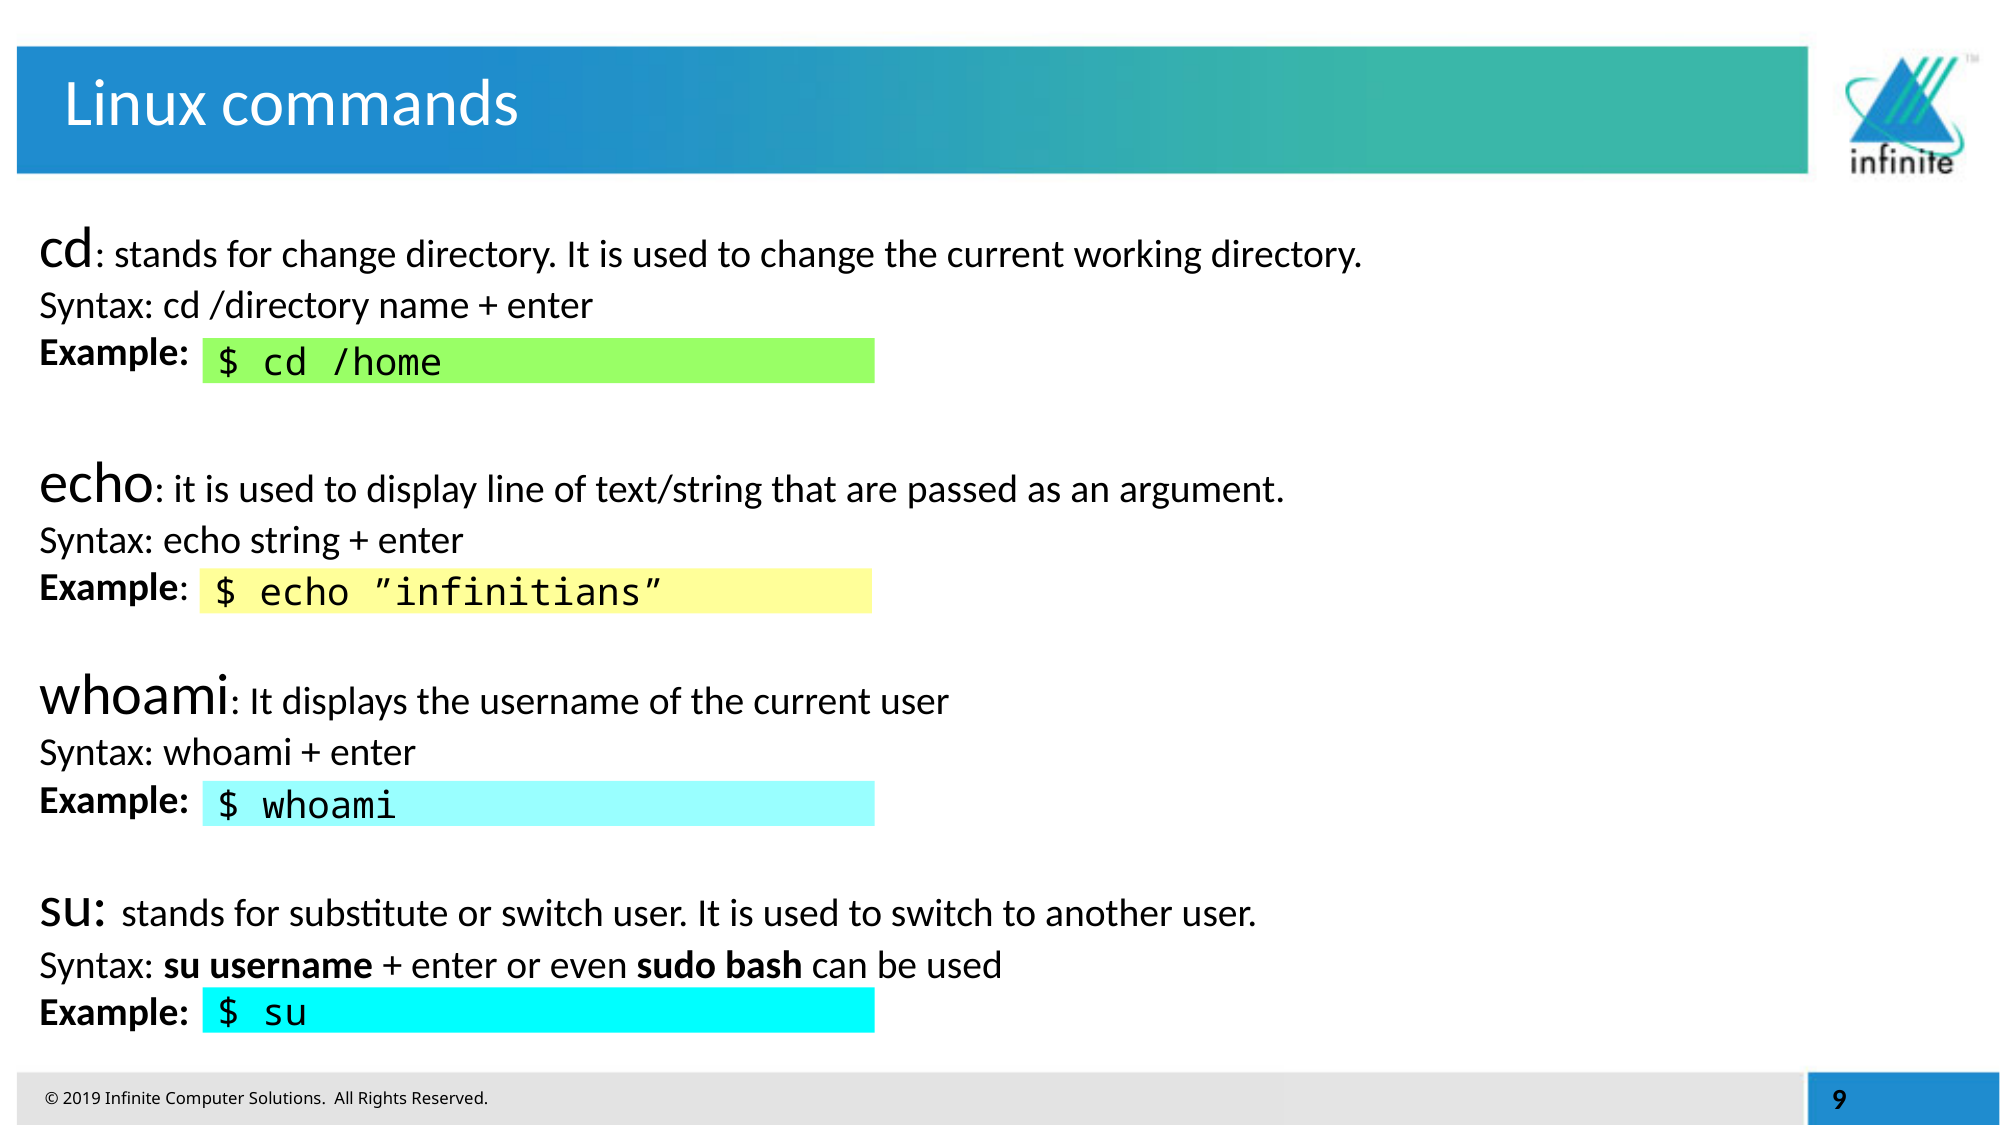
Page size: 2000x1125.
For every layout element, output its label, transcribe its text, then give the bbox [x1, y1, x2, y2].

slide_number <number> [1662, 1073, 2000, 1125]
title Linux commands [49, 51, 1913, 182]
text_box $ su [202, 987, 875, 1033]
text_box $ echo ”infinitians” [199, 568, 872, 614]
text_box cd: stands for change directory. It is used to change the current working directory. Syntax: cd /directory name + enter Example: echo: it is used to display line of text/string that are passed as an argument. Syntax: echo string + enter Example: whoami: It displays the username of the current user Syntax: whoami + enter Example: su: stands for substitute or switch user. It is used to switch to another user. Syntax: su username + enter or even sudo bash can be used Example: [24, 201, 1813, 1089]
text_box $ whoami [202, 780, 875, 826]
picture [16, 0, 2000, 1125]
text_box $ cd /home [202, 338, 875, 384]
